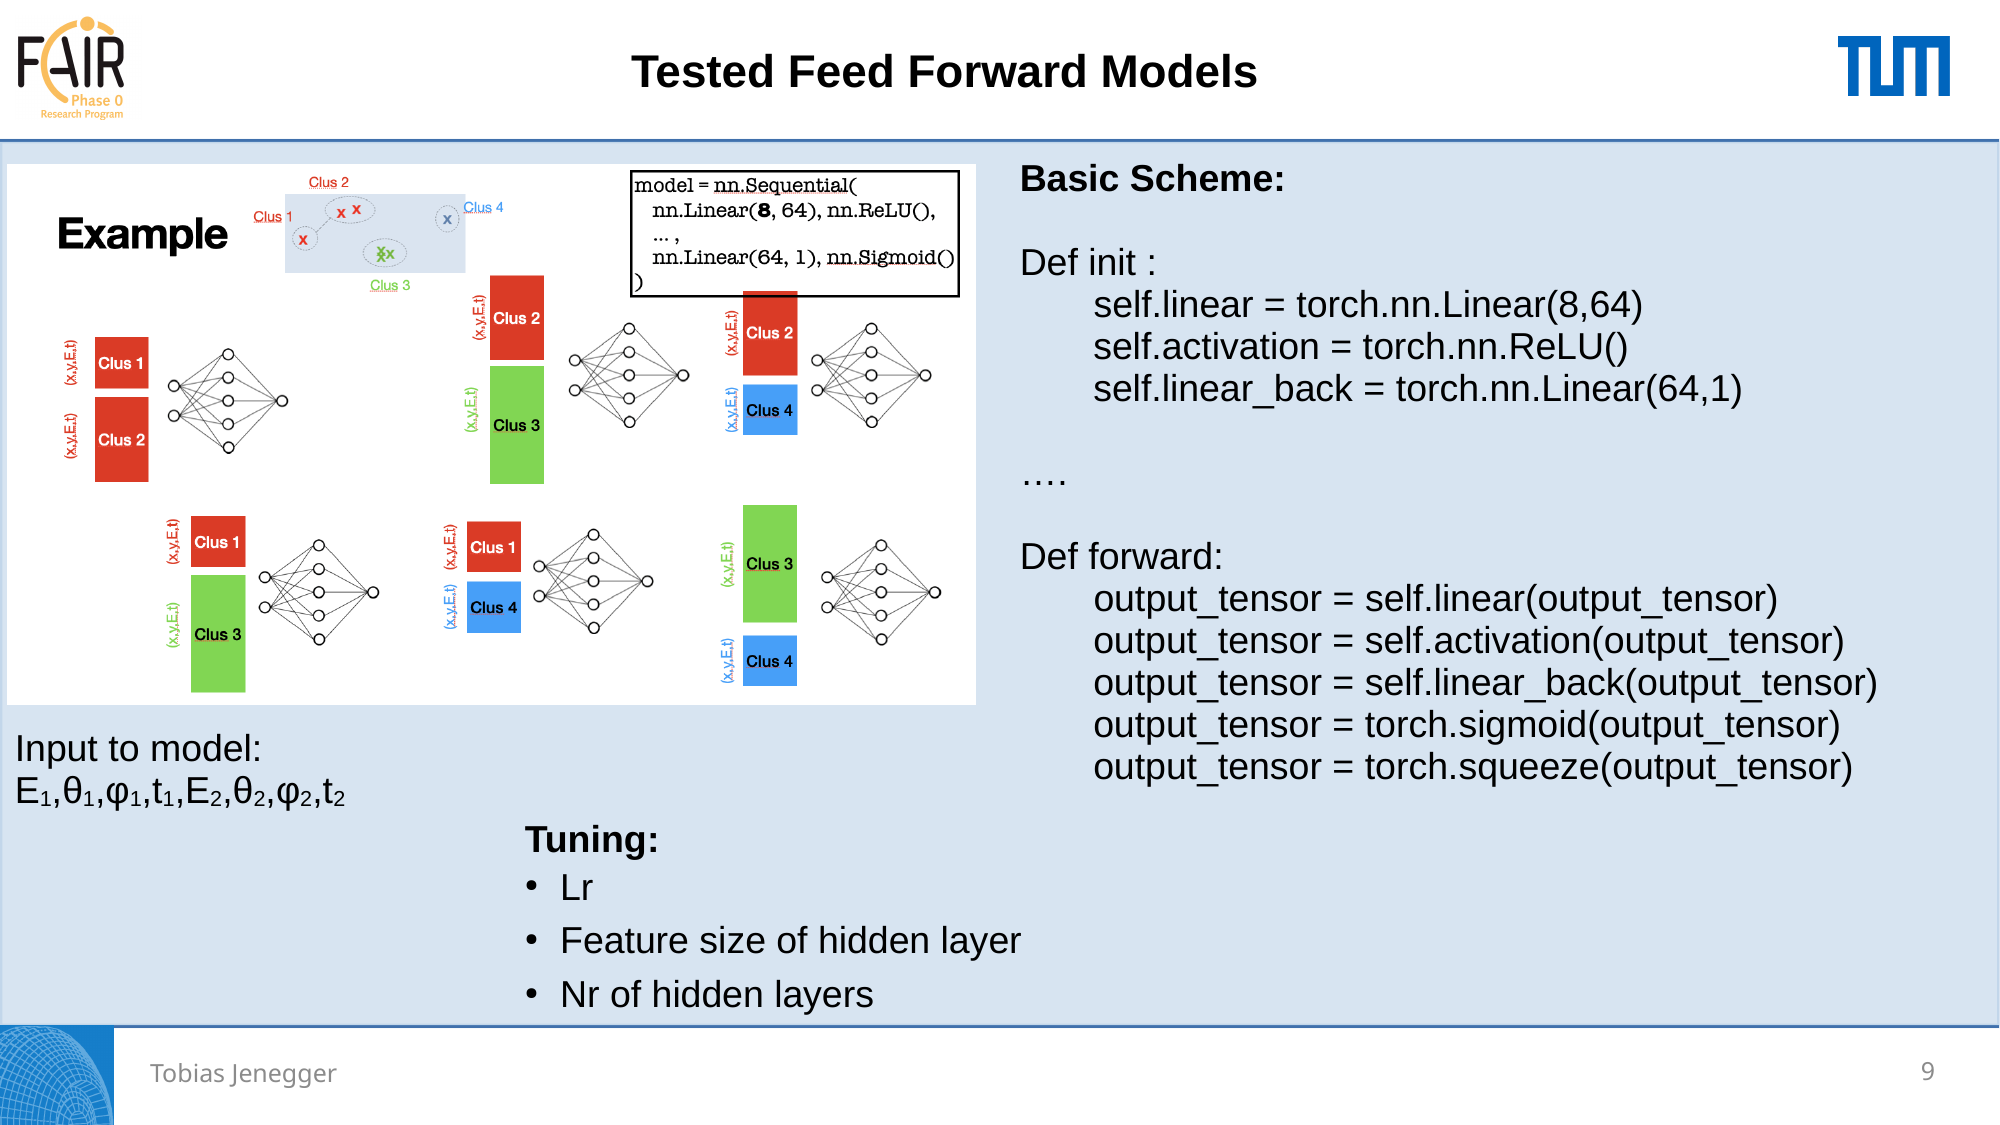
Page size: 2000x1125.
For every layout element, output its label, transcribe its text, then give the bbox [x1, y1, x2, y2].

picture [0, 1025, 114, 1125]
text_box Tuning: Lr Feature size of hidden layer Nr of hidden layers [510, 810, 1651, 1024]
picture [1838, 36, 1950, 96]
picture [7, 164, 976, 706]
text_box Tested Feed Forward Models [390, 39, 1501, 106]
picture [15, 15, 142, 120]
text_box Input to model: E1,θ1,φ1,t1,E2,θ2,φ2,t2 [0, 720, 886, 819]
text_box Basic Scheme: Def init : self.linear = torch.nn.Linear(8,64) self.activation = torch.nn.ReLU() self.linear_back = torch.nn.Linear(64,1) …. Def forward: output_tensor = self.linear(output_tensor) output_tensor = self.activation(output_tensor) output_tensor = self.linear_back(output_tensor) output_tensor = torch.sigmoid(output_tensor) output_tensor = torch.squeeze(output_tensor) [1005, 149, 2000, 837]
